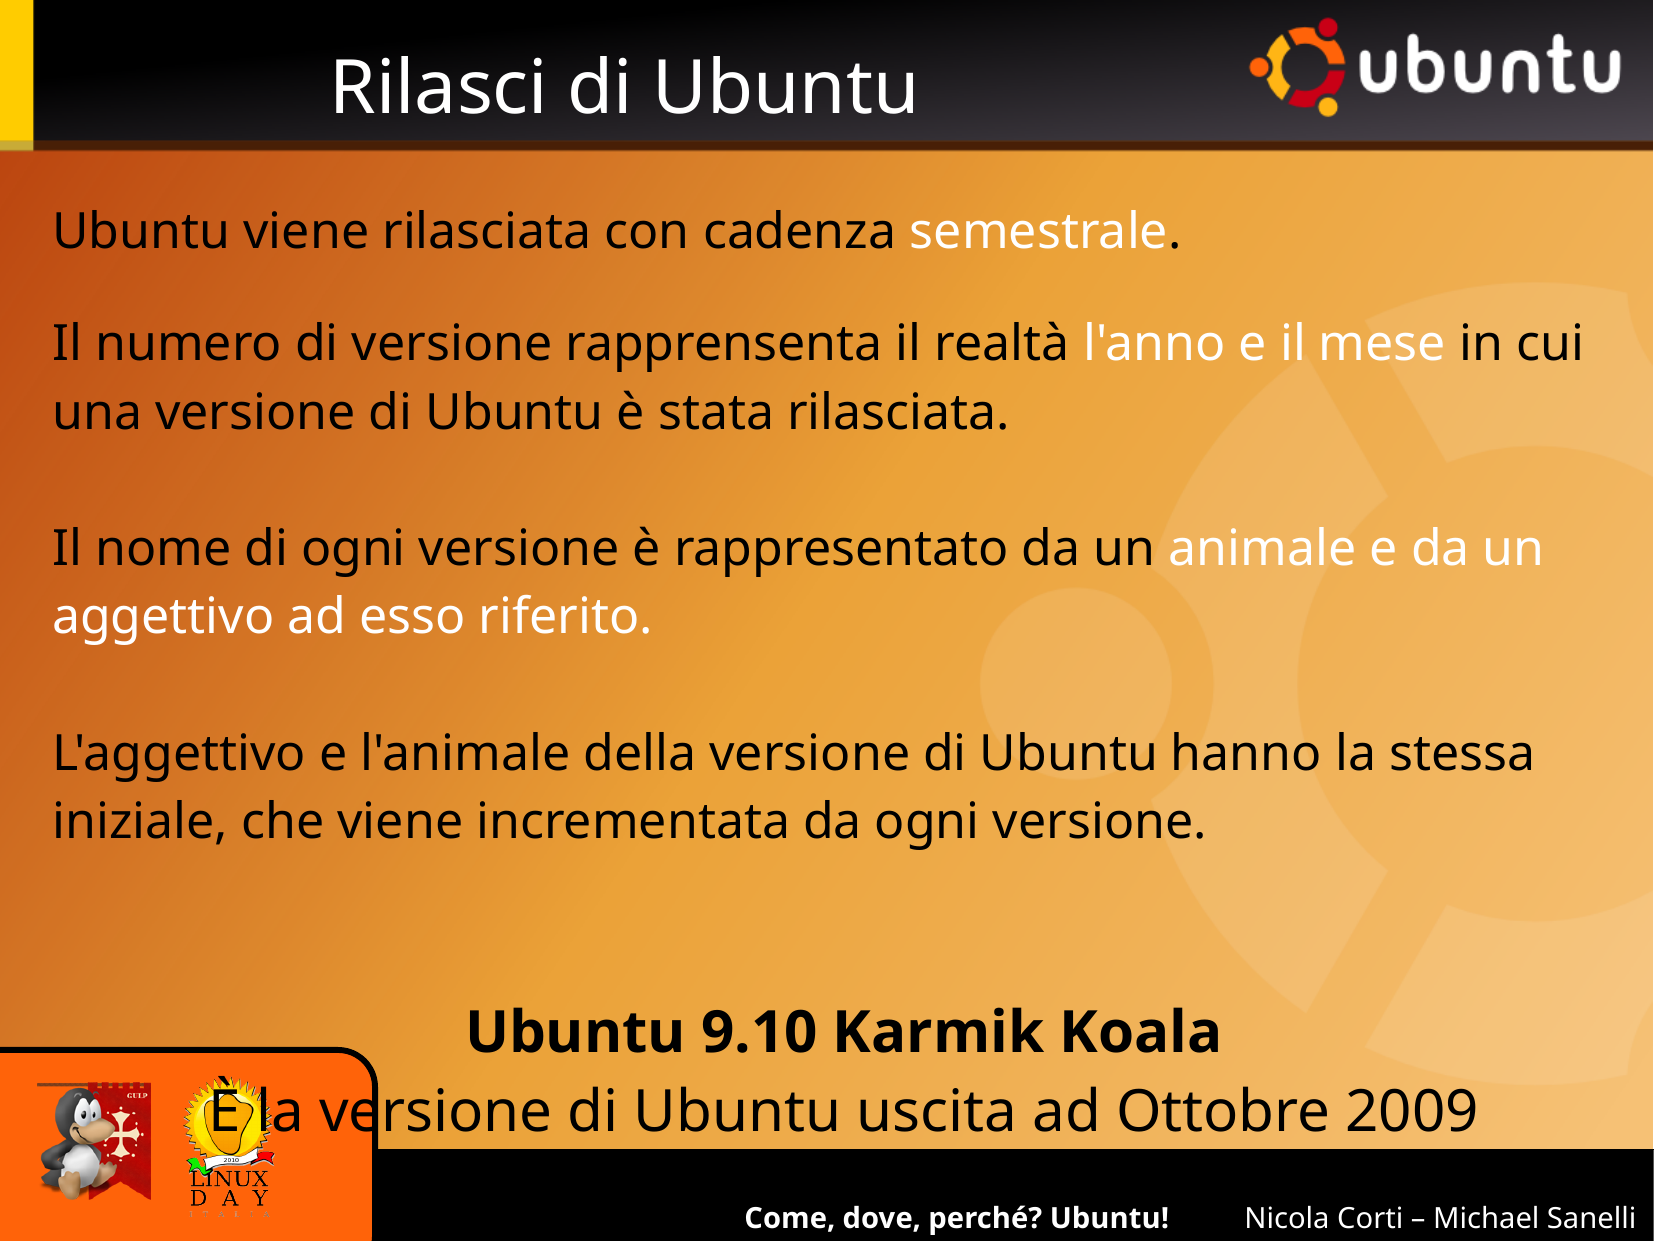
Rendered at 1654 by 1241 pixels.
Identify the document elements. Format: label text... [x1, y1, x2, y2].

text_box Ubuntu viene rilasciata con cadenza semestrale. [37, 187, 1613, 259]
picture [183, 1076, 275, 1217]
text_box Il numero di versione rapprensenta il realtà l'anno e il mese in cui una versione di Ubuntu è stata rilasciata. Il nome di ogni versione è rappresentato da un animale e da un aggettivo ad esso riferito. L'aggettivo e l'animale della versione di Ubuntu hanno la stessa iniziale, che viene incrementata da ogni versione. Ubuntu 9.10 Karmik Koala È la versione di Ubuntu uscita ad Ottobre 2009 [37, 300, 1651, 1062]
picture [37, 1082, 151, 1200]
picture [0, 0, 1653, 1149]
title Rilasci di Ubuntu [49, 25, 1201, 143]
